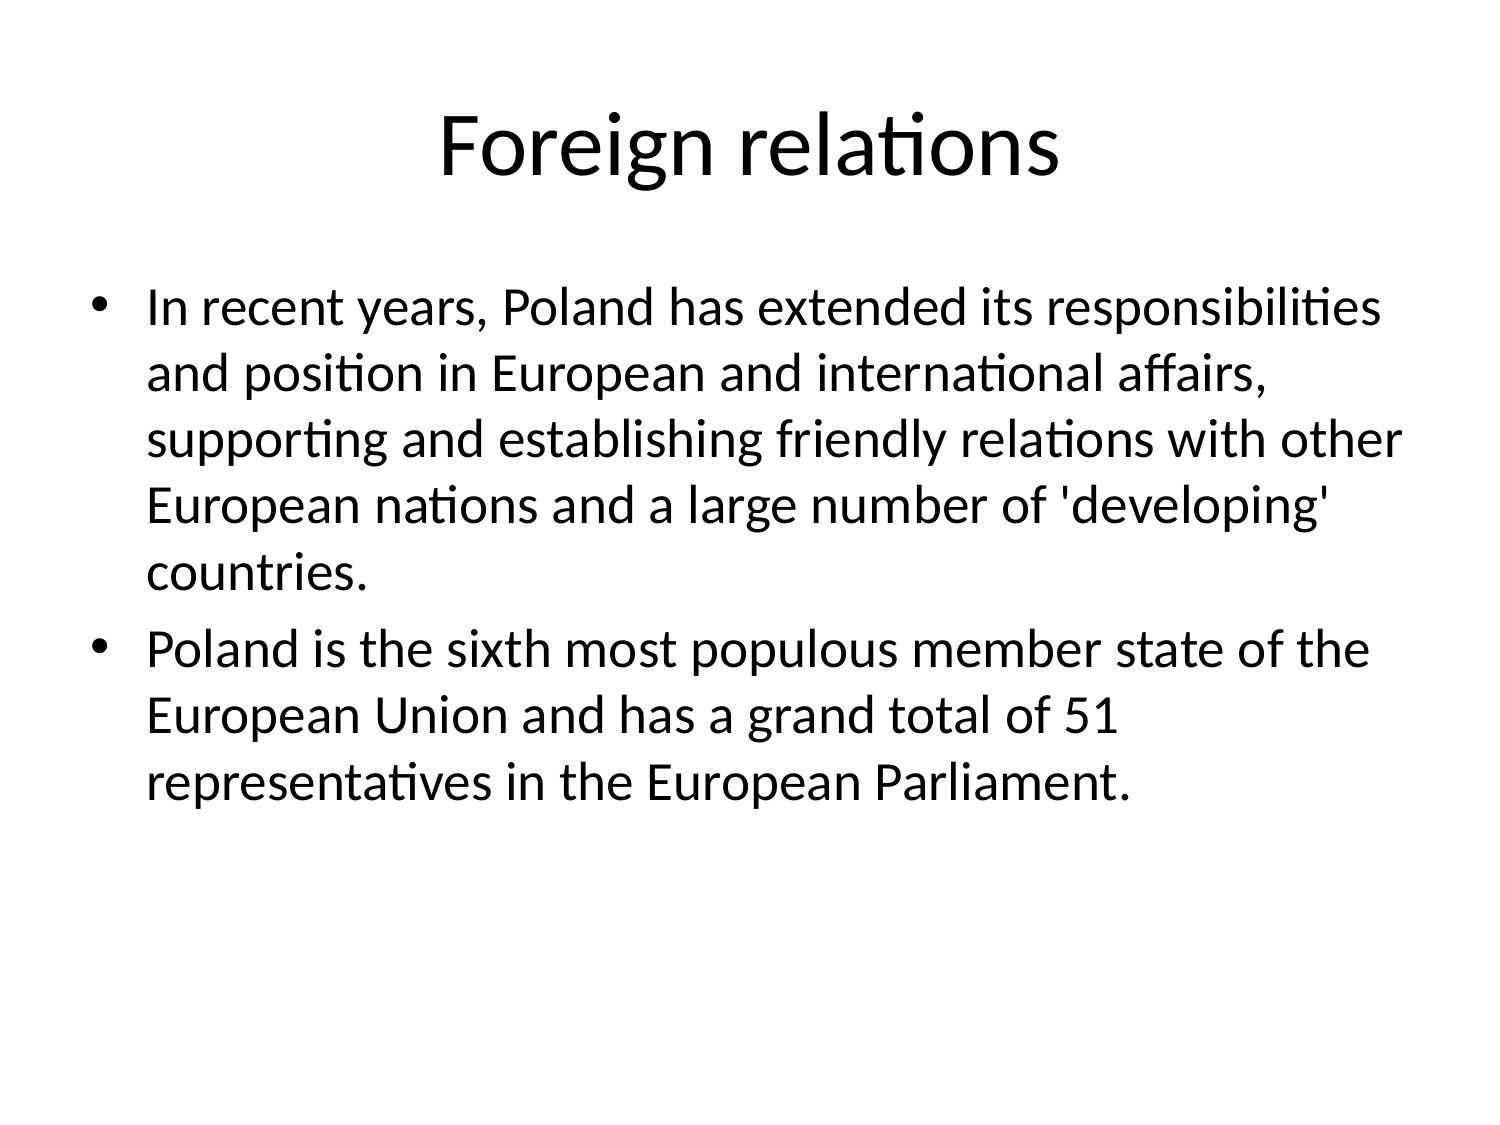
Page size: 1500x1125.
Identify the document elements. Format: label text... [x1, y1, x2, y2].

list In recent years, Poland has extended its responsibilities and position in European and international affairs, supporting and establishing friendly relations with other European nations and a large number of 'developing' countries. Poland is the sixth most populous member state of the European Union and has a grand total of 51 representatives in the European Parliament. [75, 262, 1425, 1005]
title Foreign relations [75, 45, 1425, 233]
